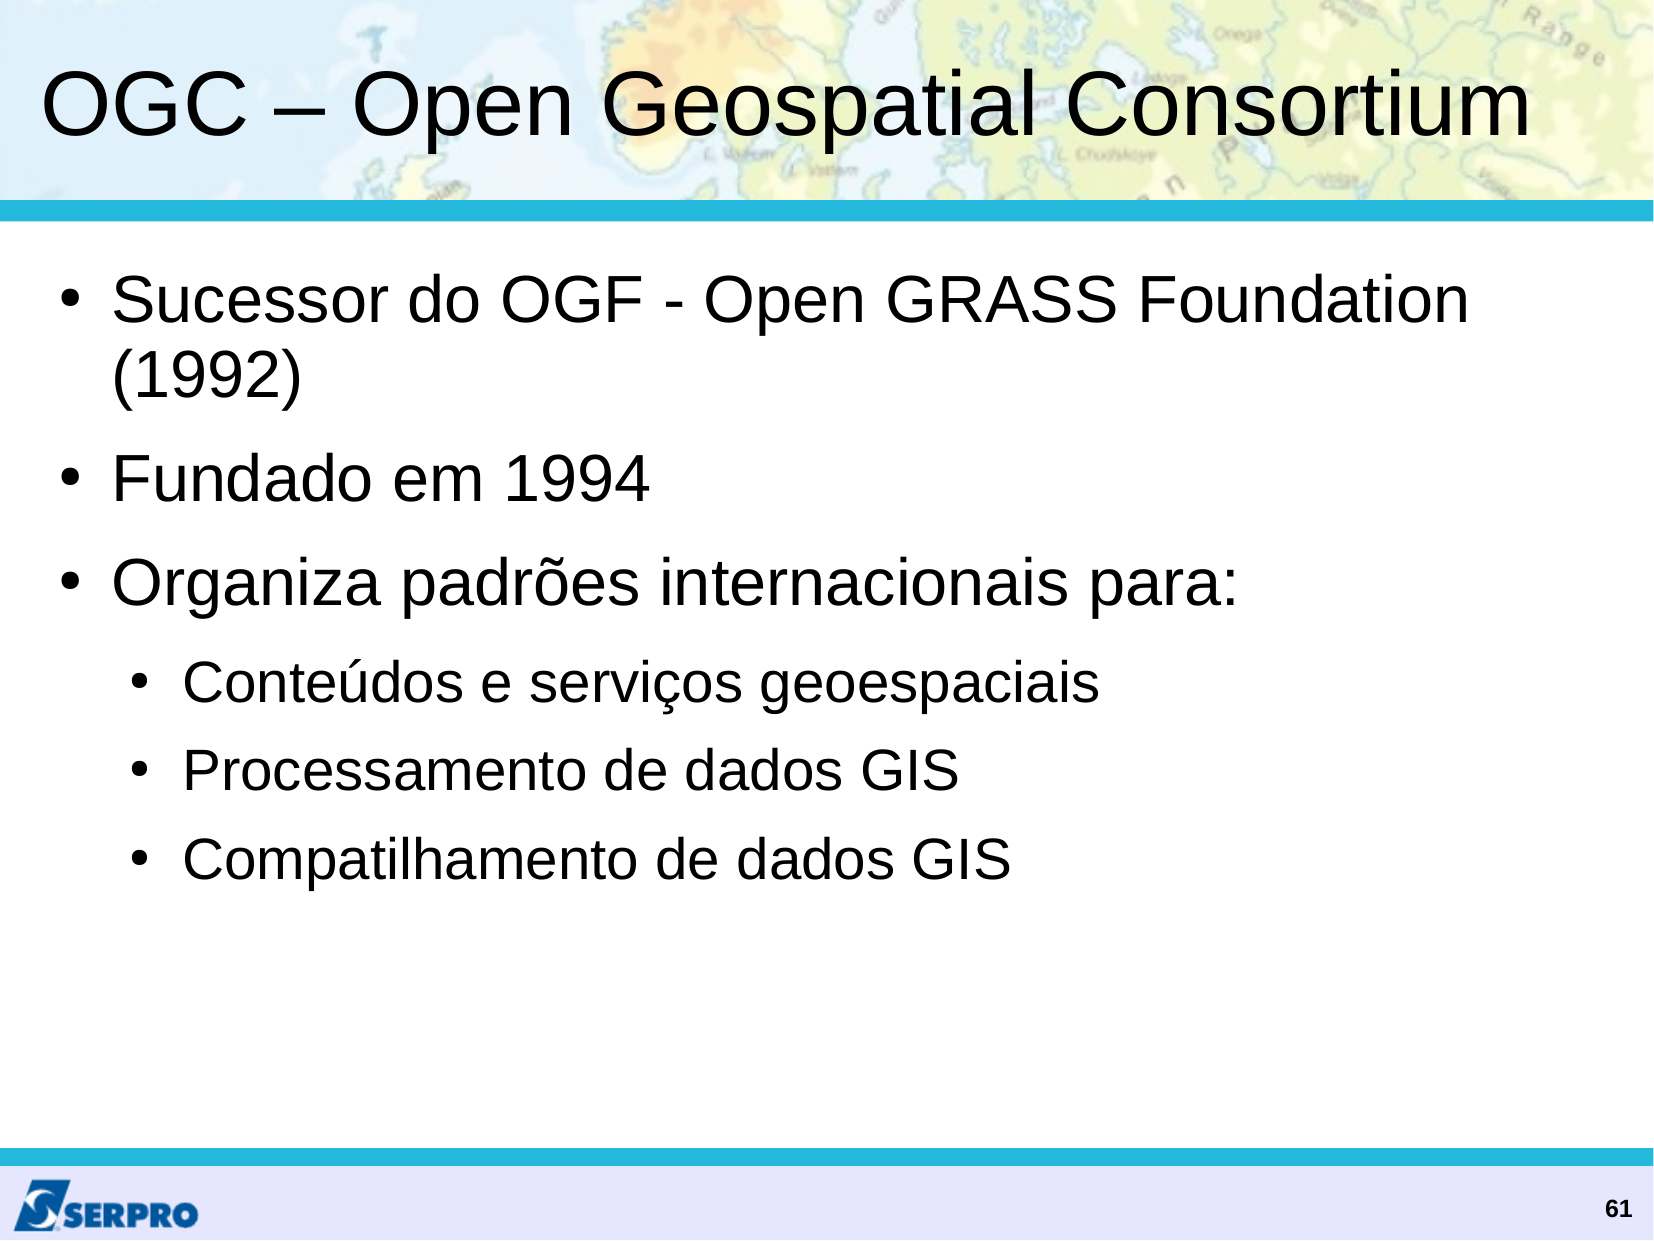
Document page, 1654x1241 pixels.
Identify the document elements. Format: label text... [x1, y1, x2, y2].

title OGC – Open Geospatial Consortium [40, 49, 1614, 159]
picture [10, 1177, 201, 1235]
list Sucessor do OGF - Open GRASS Foundation (1992) Fundado em 1994 Organiza padrões internacionais para: Conteúdos e serviços geoespaciais Processamento de dados GIS Compatilhamento de dados GIS [40, 261, 1616, 1081]
